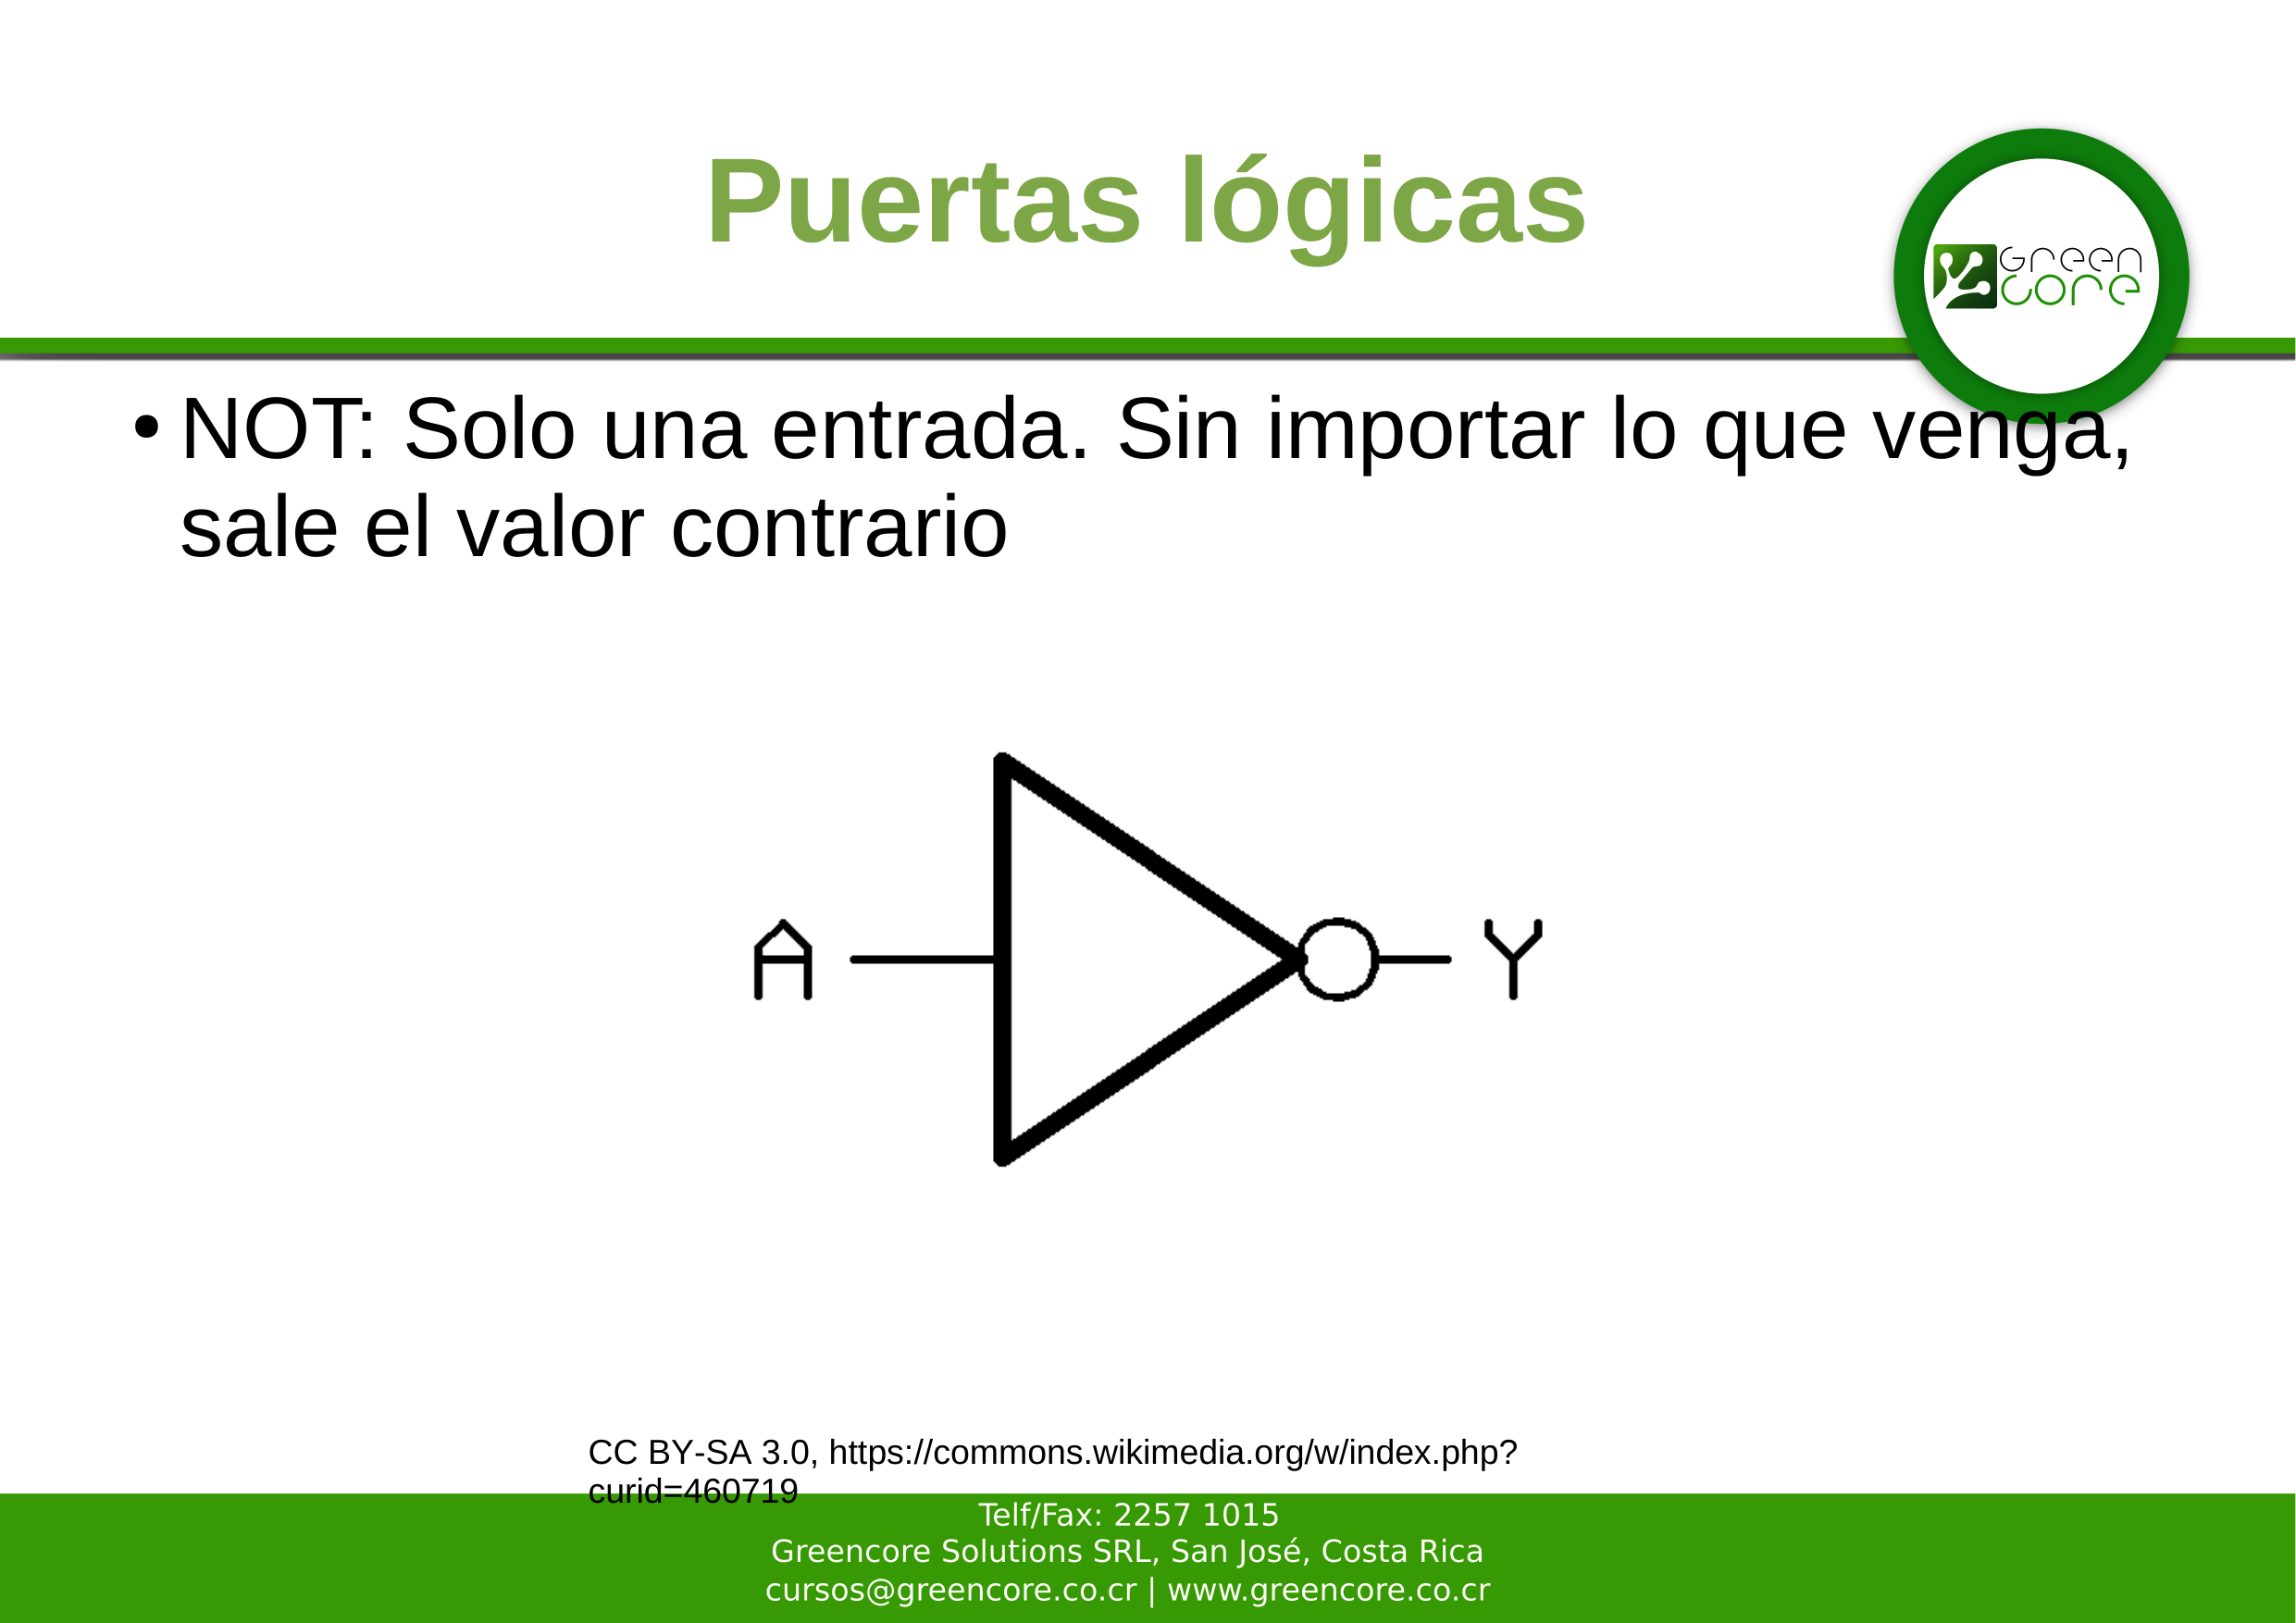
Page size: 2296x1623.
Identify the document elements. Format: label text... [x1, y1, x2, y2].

picture [0, 0, 2296, 1623]
title Puertas lógicas [115, 64, 2181, 336]
text_box CC BY-SA 3.0, https://commons.wikimedia.org/w/index.php?curid=460719 [574, 1425, 1738, 1518]
list NOT: Solo una entrada. Sin importar lo que venga, sale el valor contrario [115, 379, 2181, 1321]
